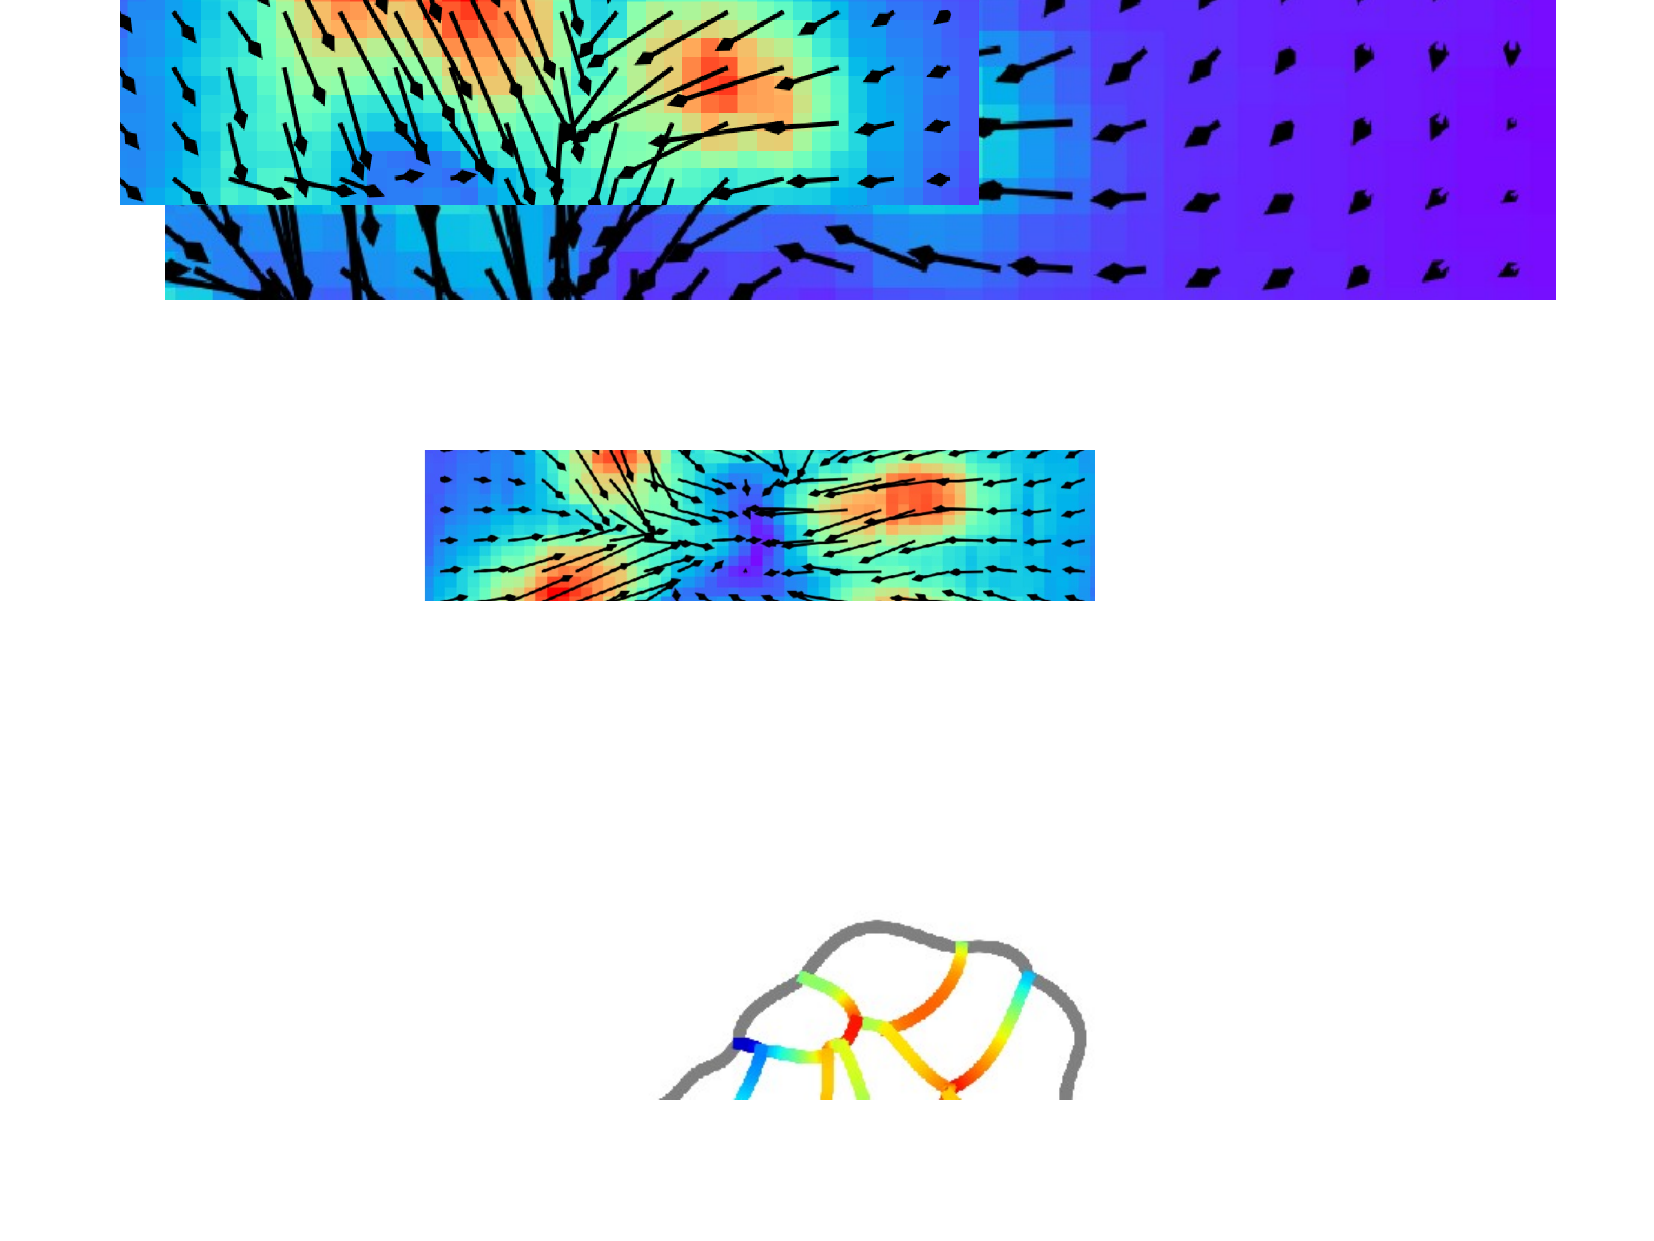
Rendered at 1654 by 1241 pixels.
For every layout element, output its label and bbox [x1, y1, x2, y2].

picture [1079, 450, 1096, 473]
picture [504, 508, 514, 513]
picture [1066, 495, 1096, 601]
picture [565, 899, 1261, 1100]
picture [120, 0, 181, 205]
picture [174, 68, 194, 103]
picture [1066, 540, 1074, 546]
picture [424, 450, 1055, 601]
picture [520, 507, 528, 513]
picture [1068, 452, 1076, 458]
picture [165, 0, 1556, 301]
picture [182, 23, 194, 40]
